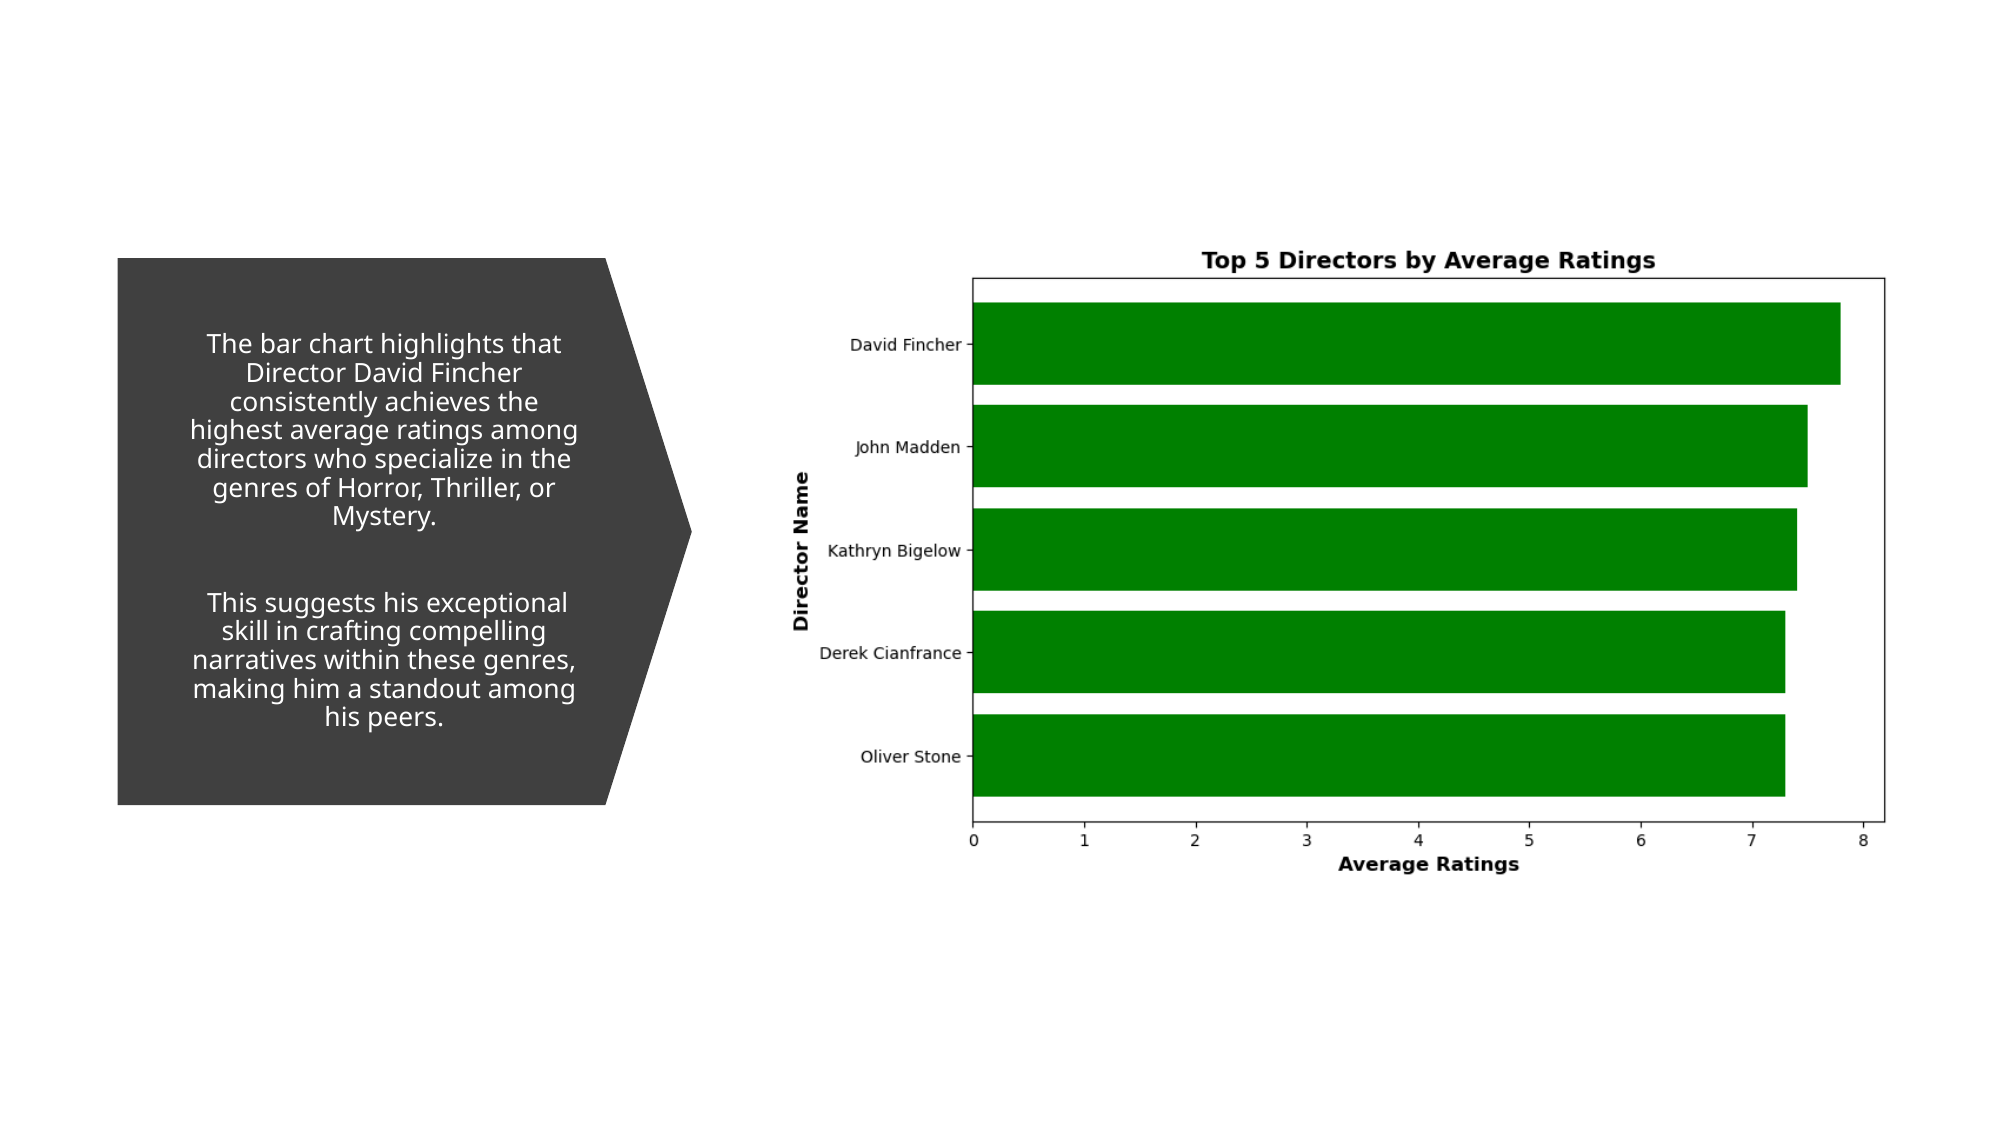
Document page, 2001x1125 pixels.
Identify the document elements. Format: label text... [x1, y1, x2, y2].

title The bar chart highlights that Director David Fincher consistently achieves the highest average ratings among directors who specialize in the genres of Horror, Thriller, or Mystery. This suggests his exceptional skill in crafting compelling narratives within these genres, making him a standout among his peers. [168, 322, 601, 741]
text_box [117, 258, 692, 806]
picture [783, 239, 1896, 885]
